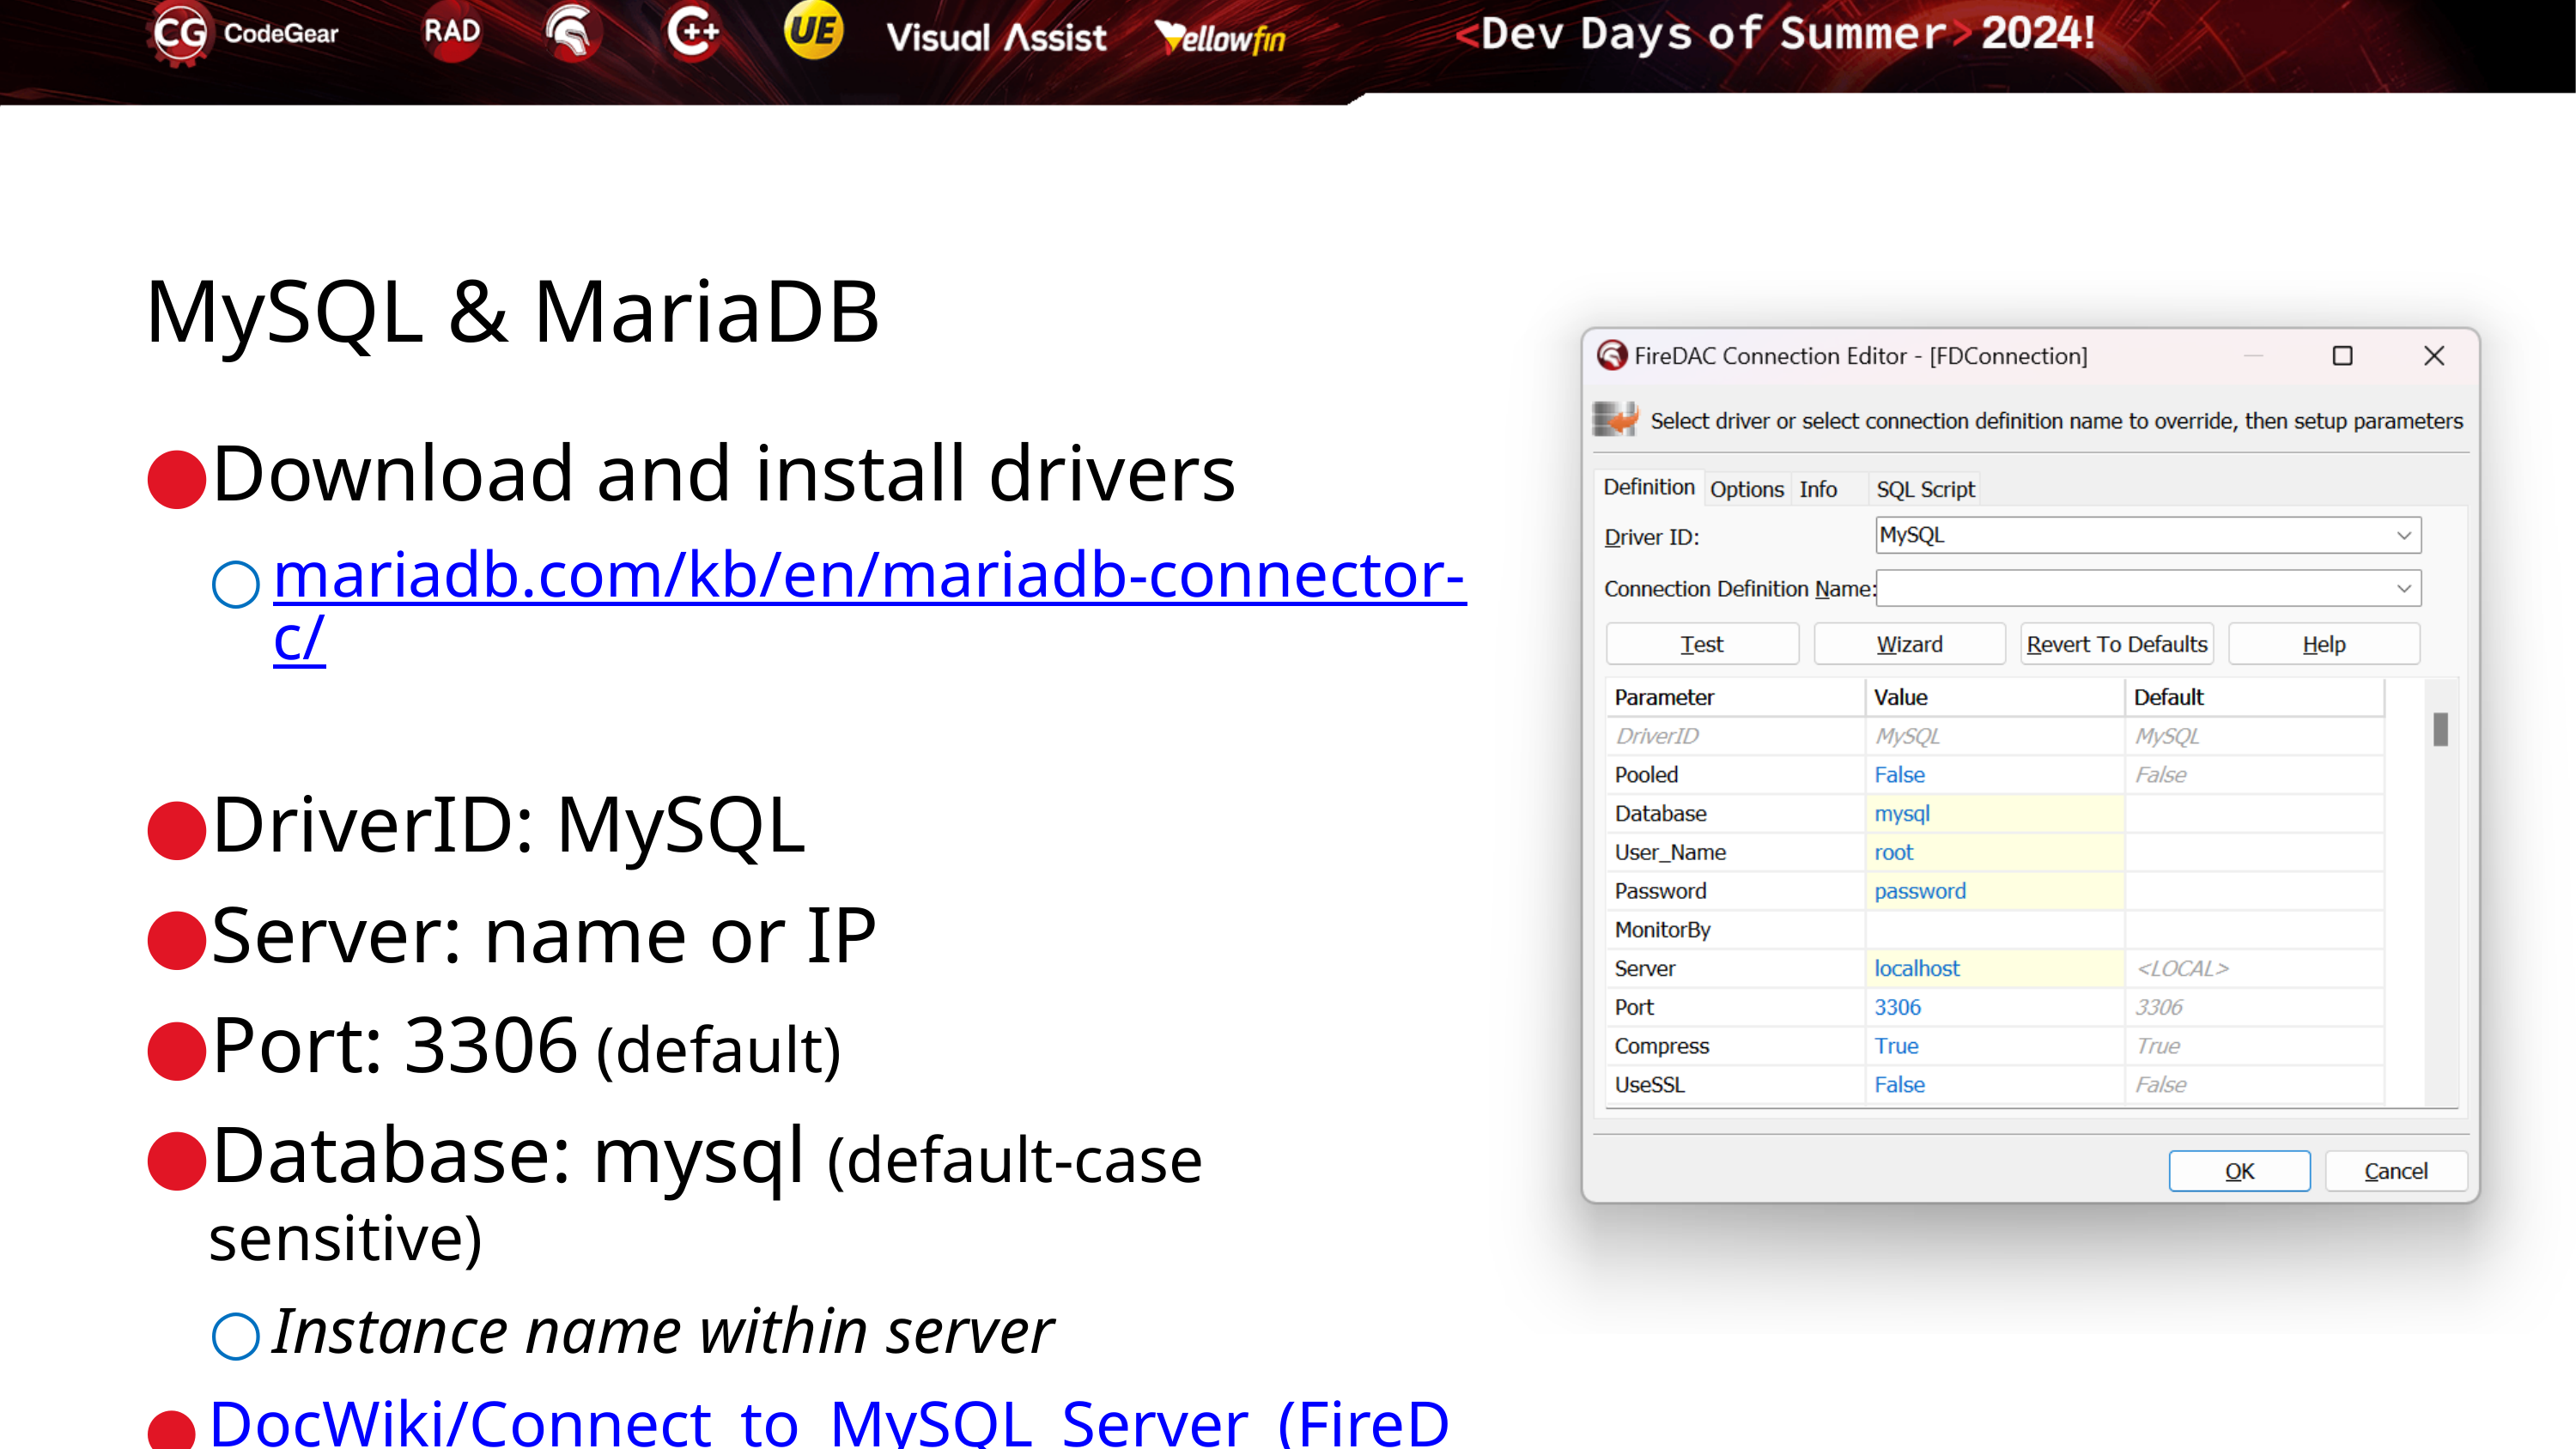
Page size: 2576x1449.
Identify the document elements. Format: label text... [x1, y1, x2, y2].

list Download and install drivers mariadb.com/kb/en/mariadb-connector-c/ DriverID: MySQL Server: name or IP Port: 3306 (default) Database: mysql (default-case sensitive) Instance name within server DocWiki/Connect_to_MySQL_Server_(FireDAC) [131, 410, 1502, 1334]
picture [1489, 271, 2576, 1335]
picture [0, 0, 2576, 111]
title MySQL & MariaDB [131, 177, 1447, 373]
